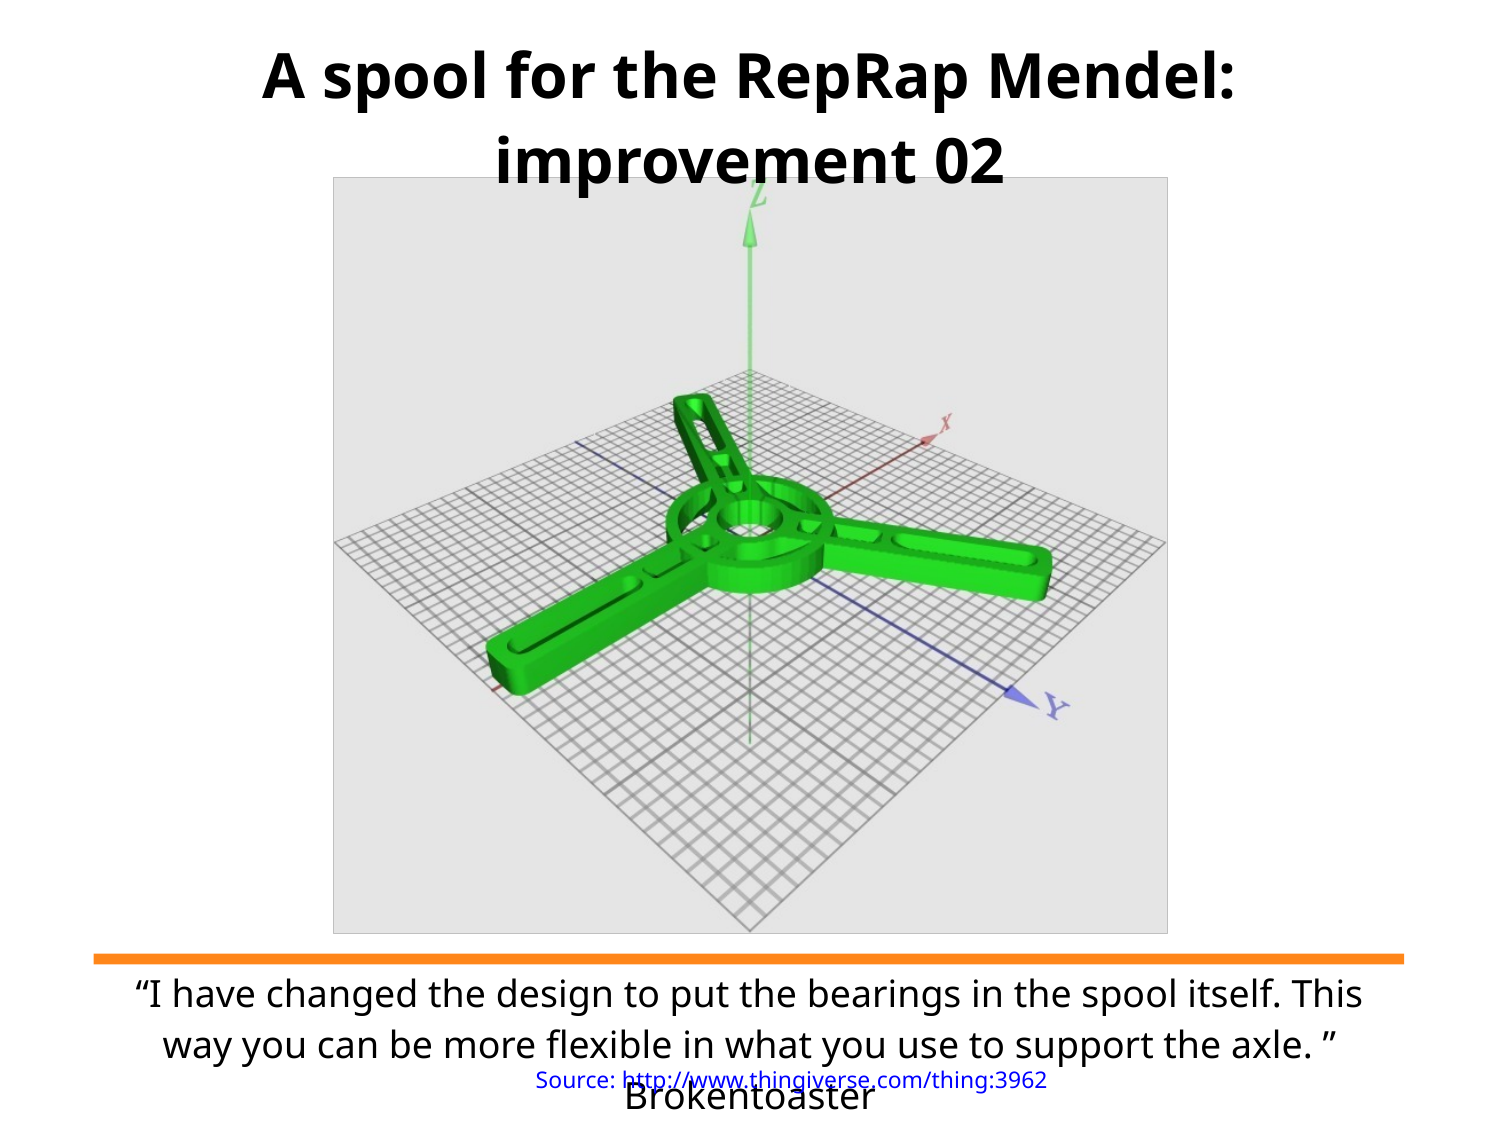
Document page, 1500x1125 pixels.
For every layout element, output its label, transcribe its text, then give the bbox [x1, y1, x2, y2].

picture [0, 0, 1500, 1125]
text_box Source: http://www.thingiverse.com/thing:3962 [520, 1056, 980, 1098]
text_box “I have changed the design to put the bearings in the spool itself. This way you can be more flexible in what you use to support the axle. ” Brokentoaster [90, 960, 1410, 1064]
title A spool for the RepRap Mendel: improvement 02 [75, 45, 1426, 188]
